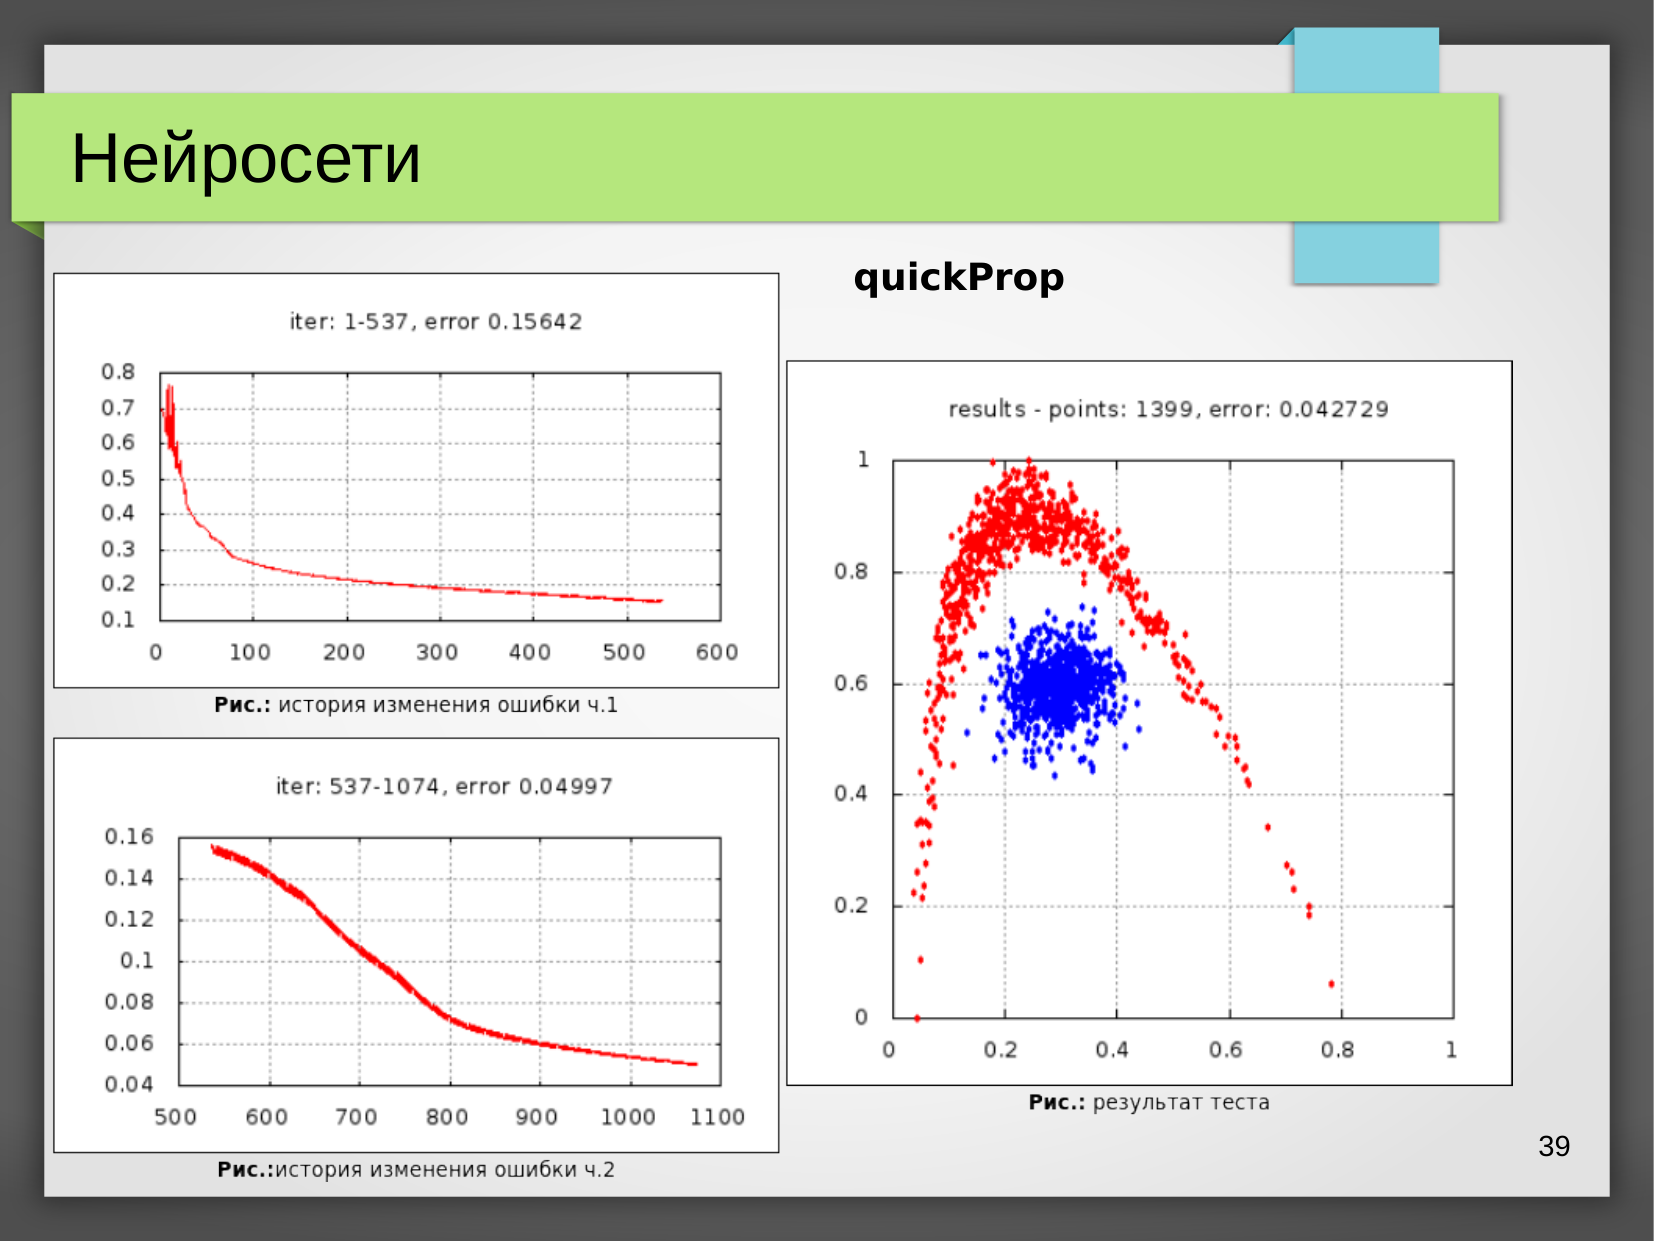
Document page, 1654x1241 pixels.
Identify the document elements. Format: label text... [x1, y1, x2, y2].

picture [0, 0, 1654, 1241]
text_box quickProp [838, 248, 1081, 308]
title Нейросети [70, 118, 1205, 199]
